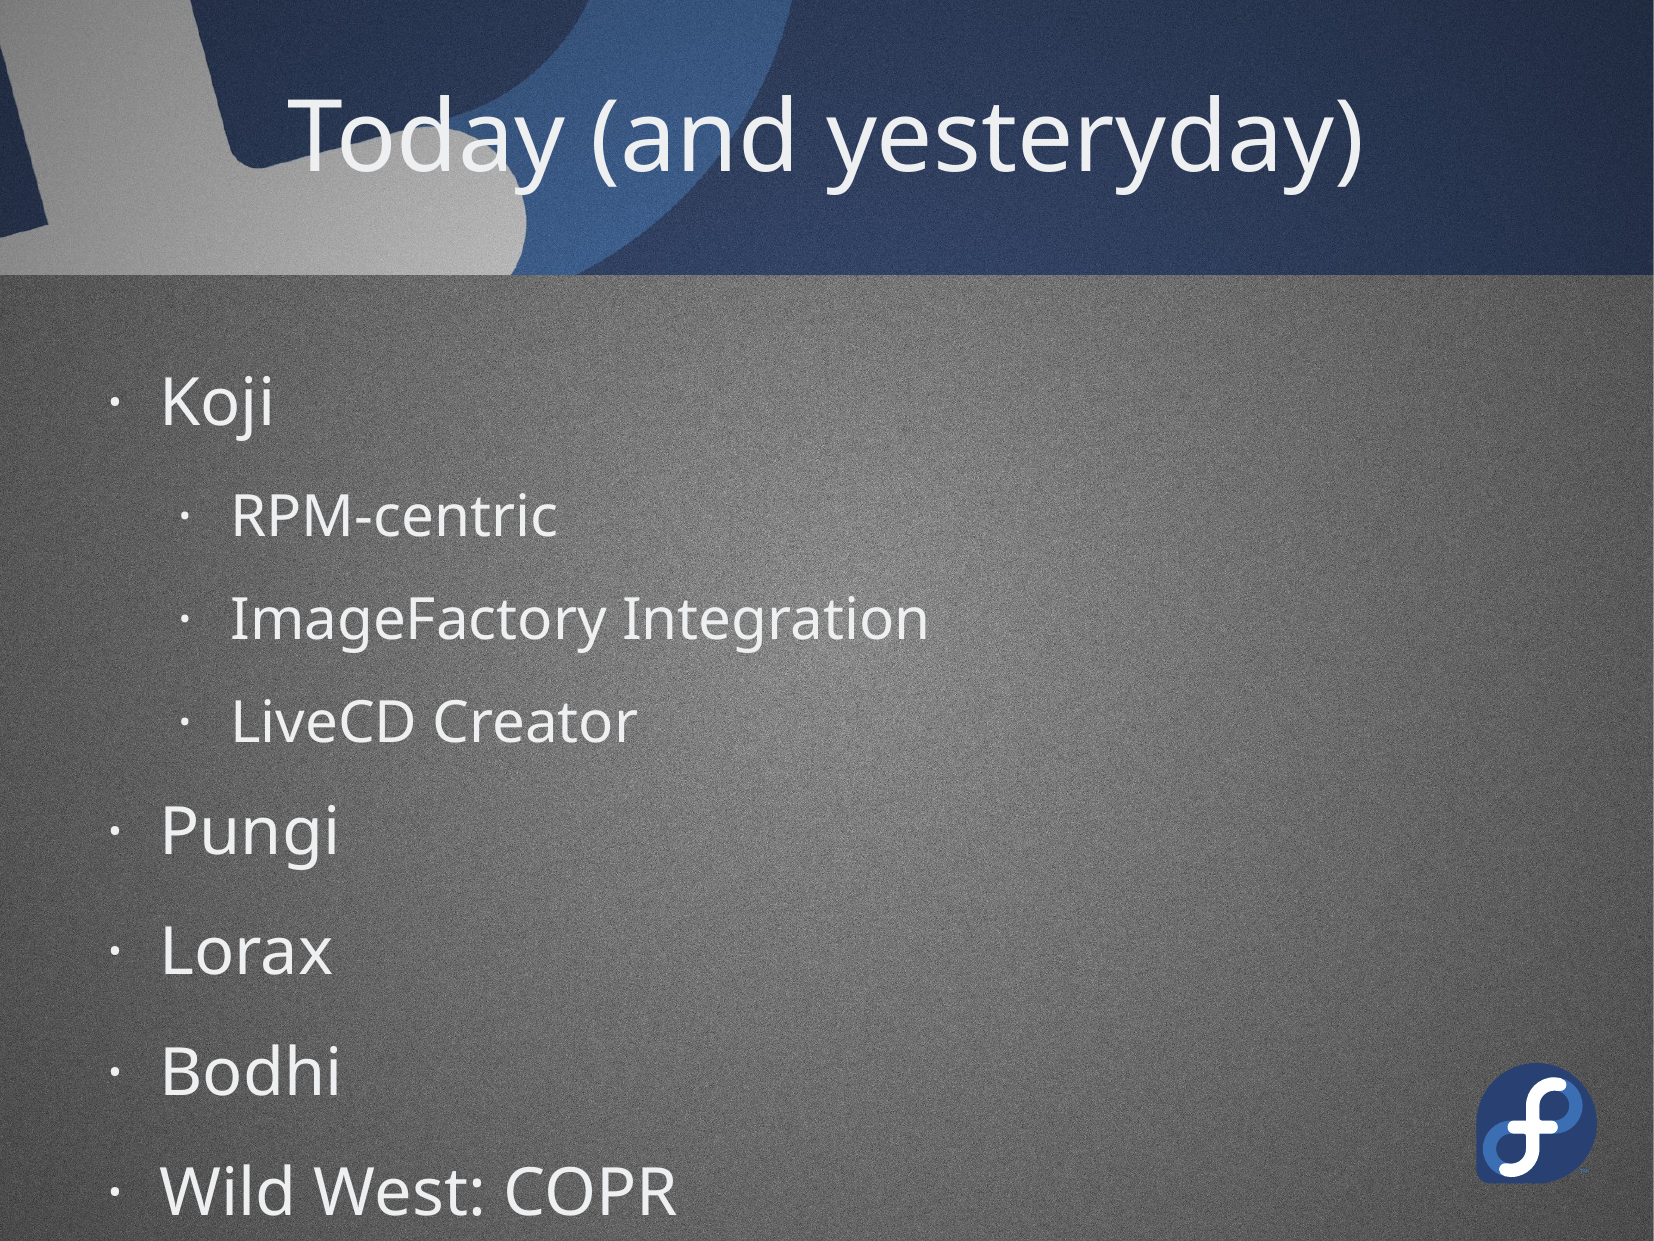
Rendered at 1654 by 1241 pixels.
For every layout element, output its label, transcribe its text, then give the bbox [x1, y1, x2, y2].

list Koji RPM-centric ImageFactory Integration LiveCD Creator Pungi Lorax Bodhi Wild West: COPR [88, 354, 1565, 1136]
picture [0, 0, 1654, 1241]
title Today (and yesteryday) [88, 29, 1565, 237]
